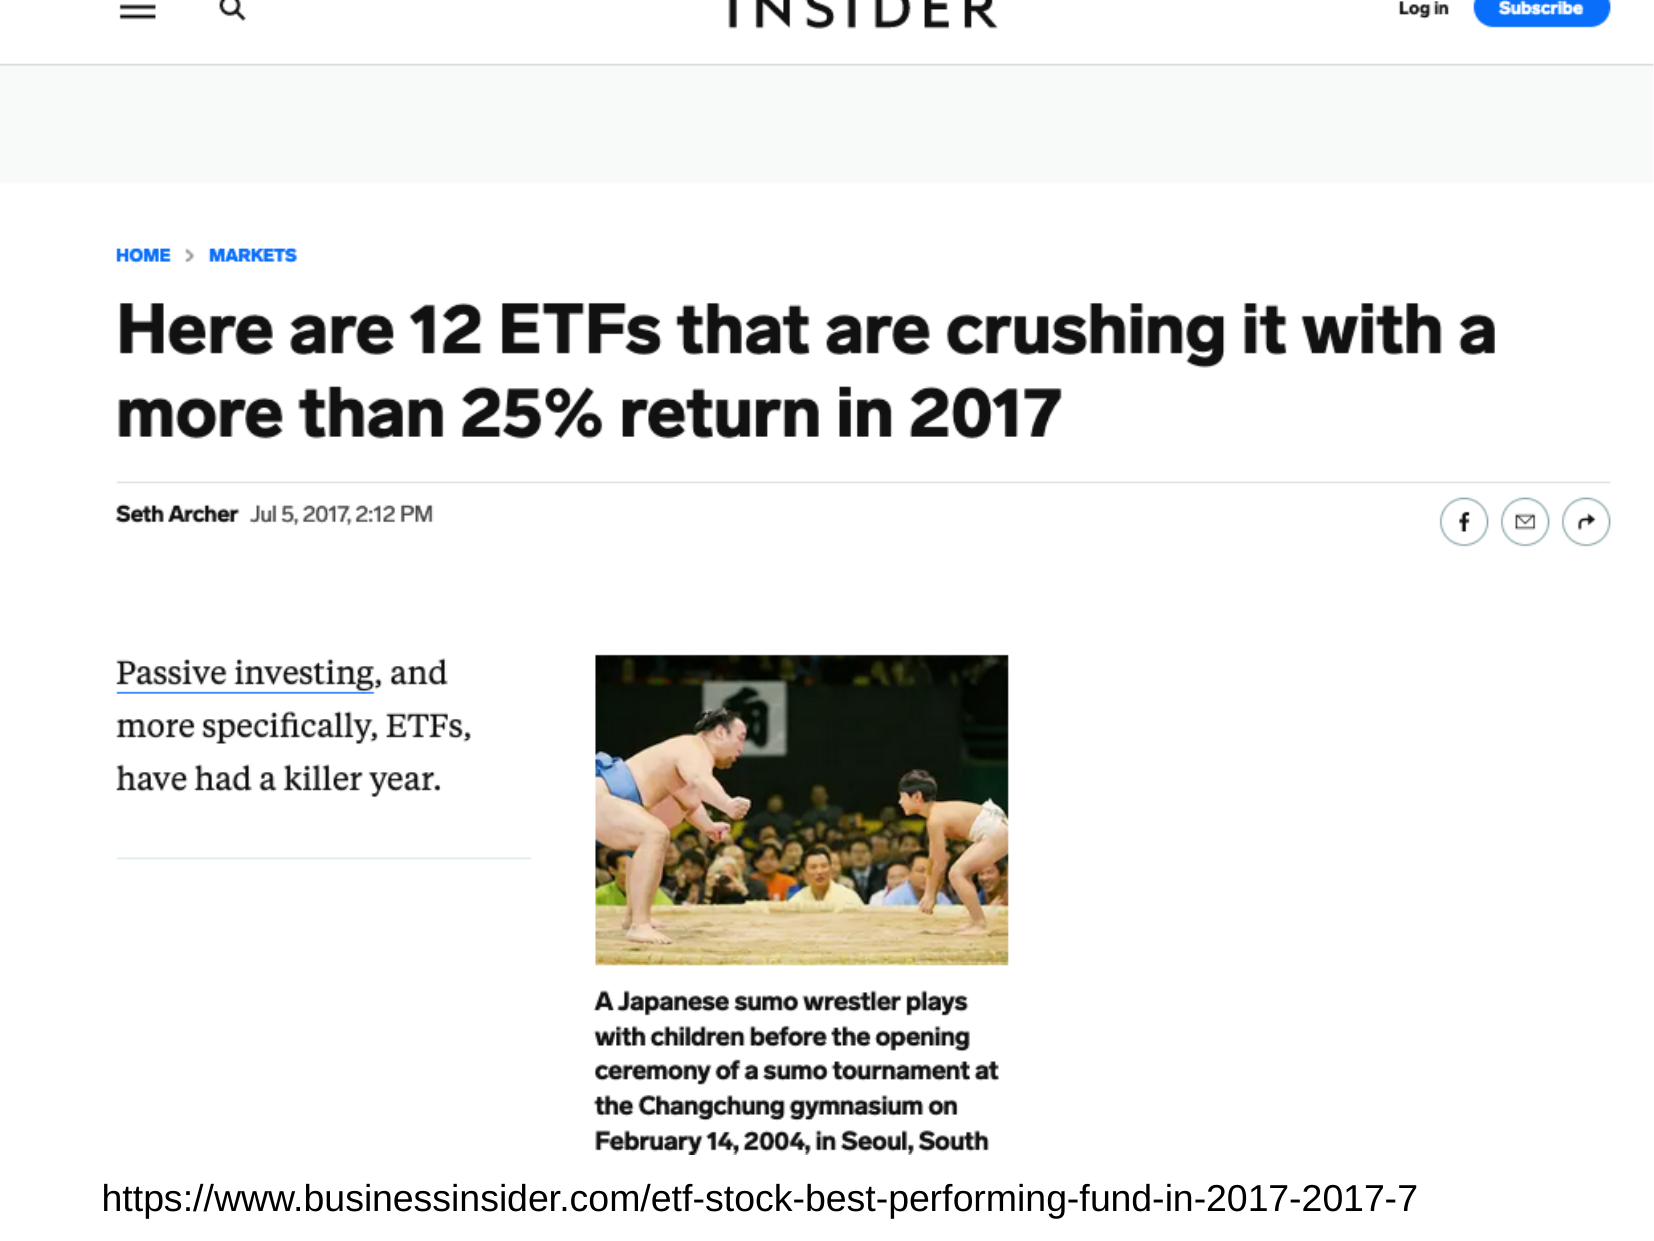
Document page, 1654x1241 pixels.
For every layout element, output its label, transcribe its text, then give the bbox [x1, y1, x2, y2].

picture [0, 0, 1654, 1156]
text_box https://www.businessinsider.com/etf-stock-best-performing-fund-in-2017-2017-7 [86, 1170, 1441, 1227]
